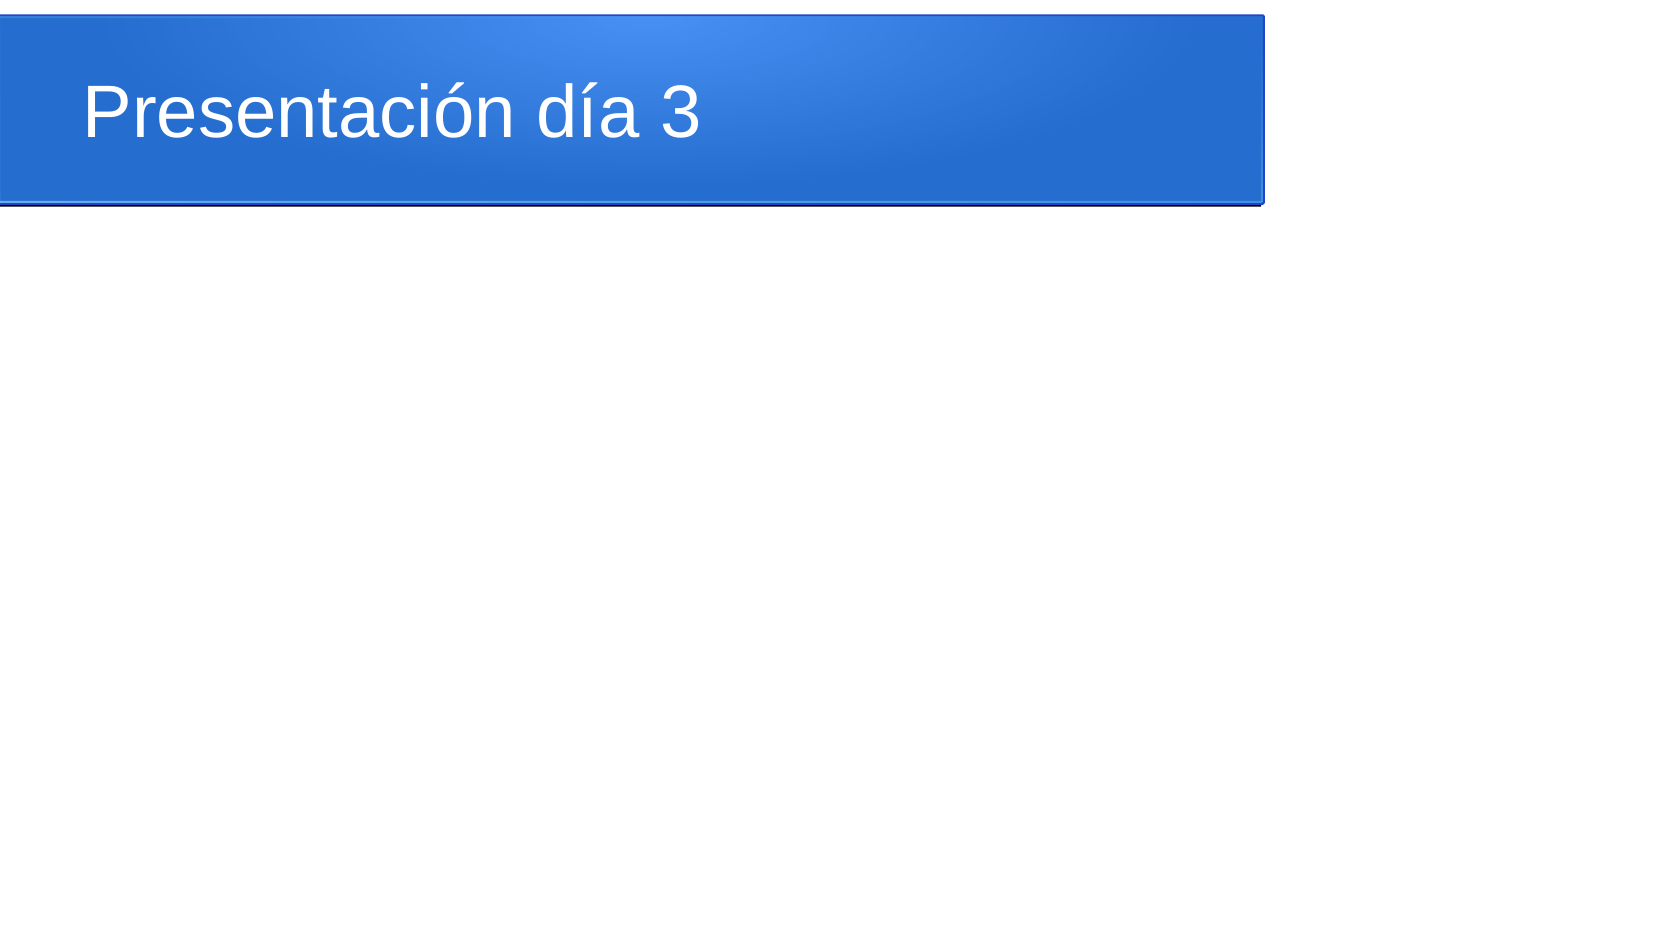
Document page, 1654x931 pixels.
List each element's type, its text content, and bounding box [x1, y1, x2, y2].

title Presentación día 3 [82, 35, 1235, 189]
